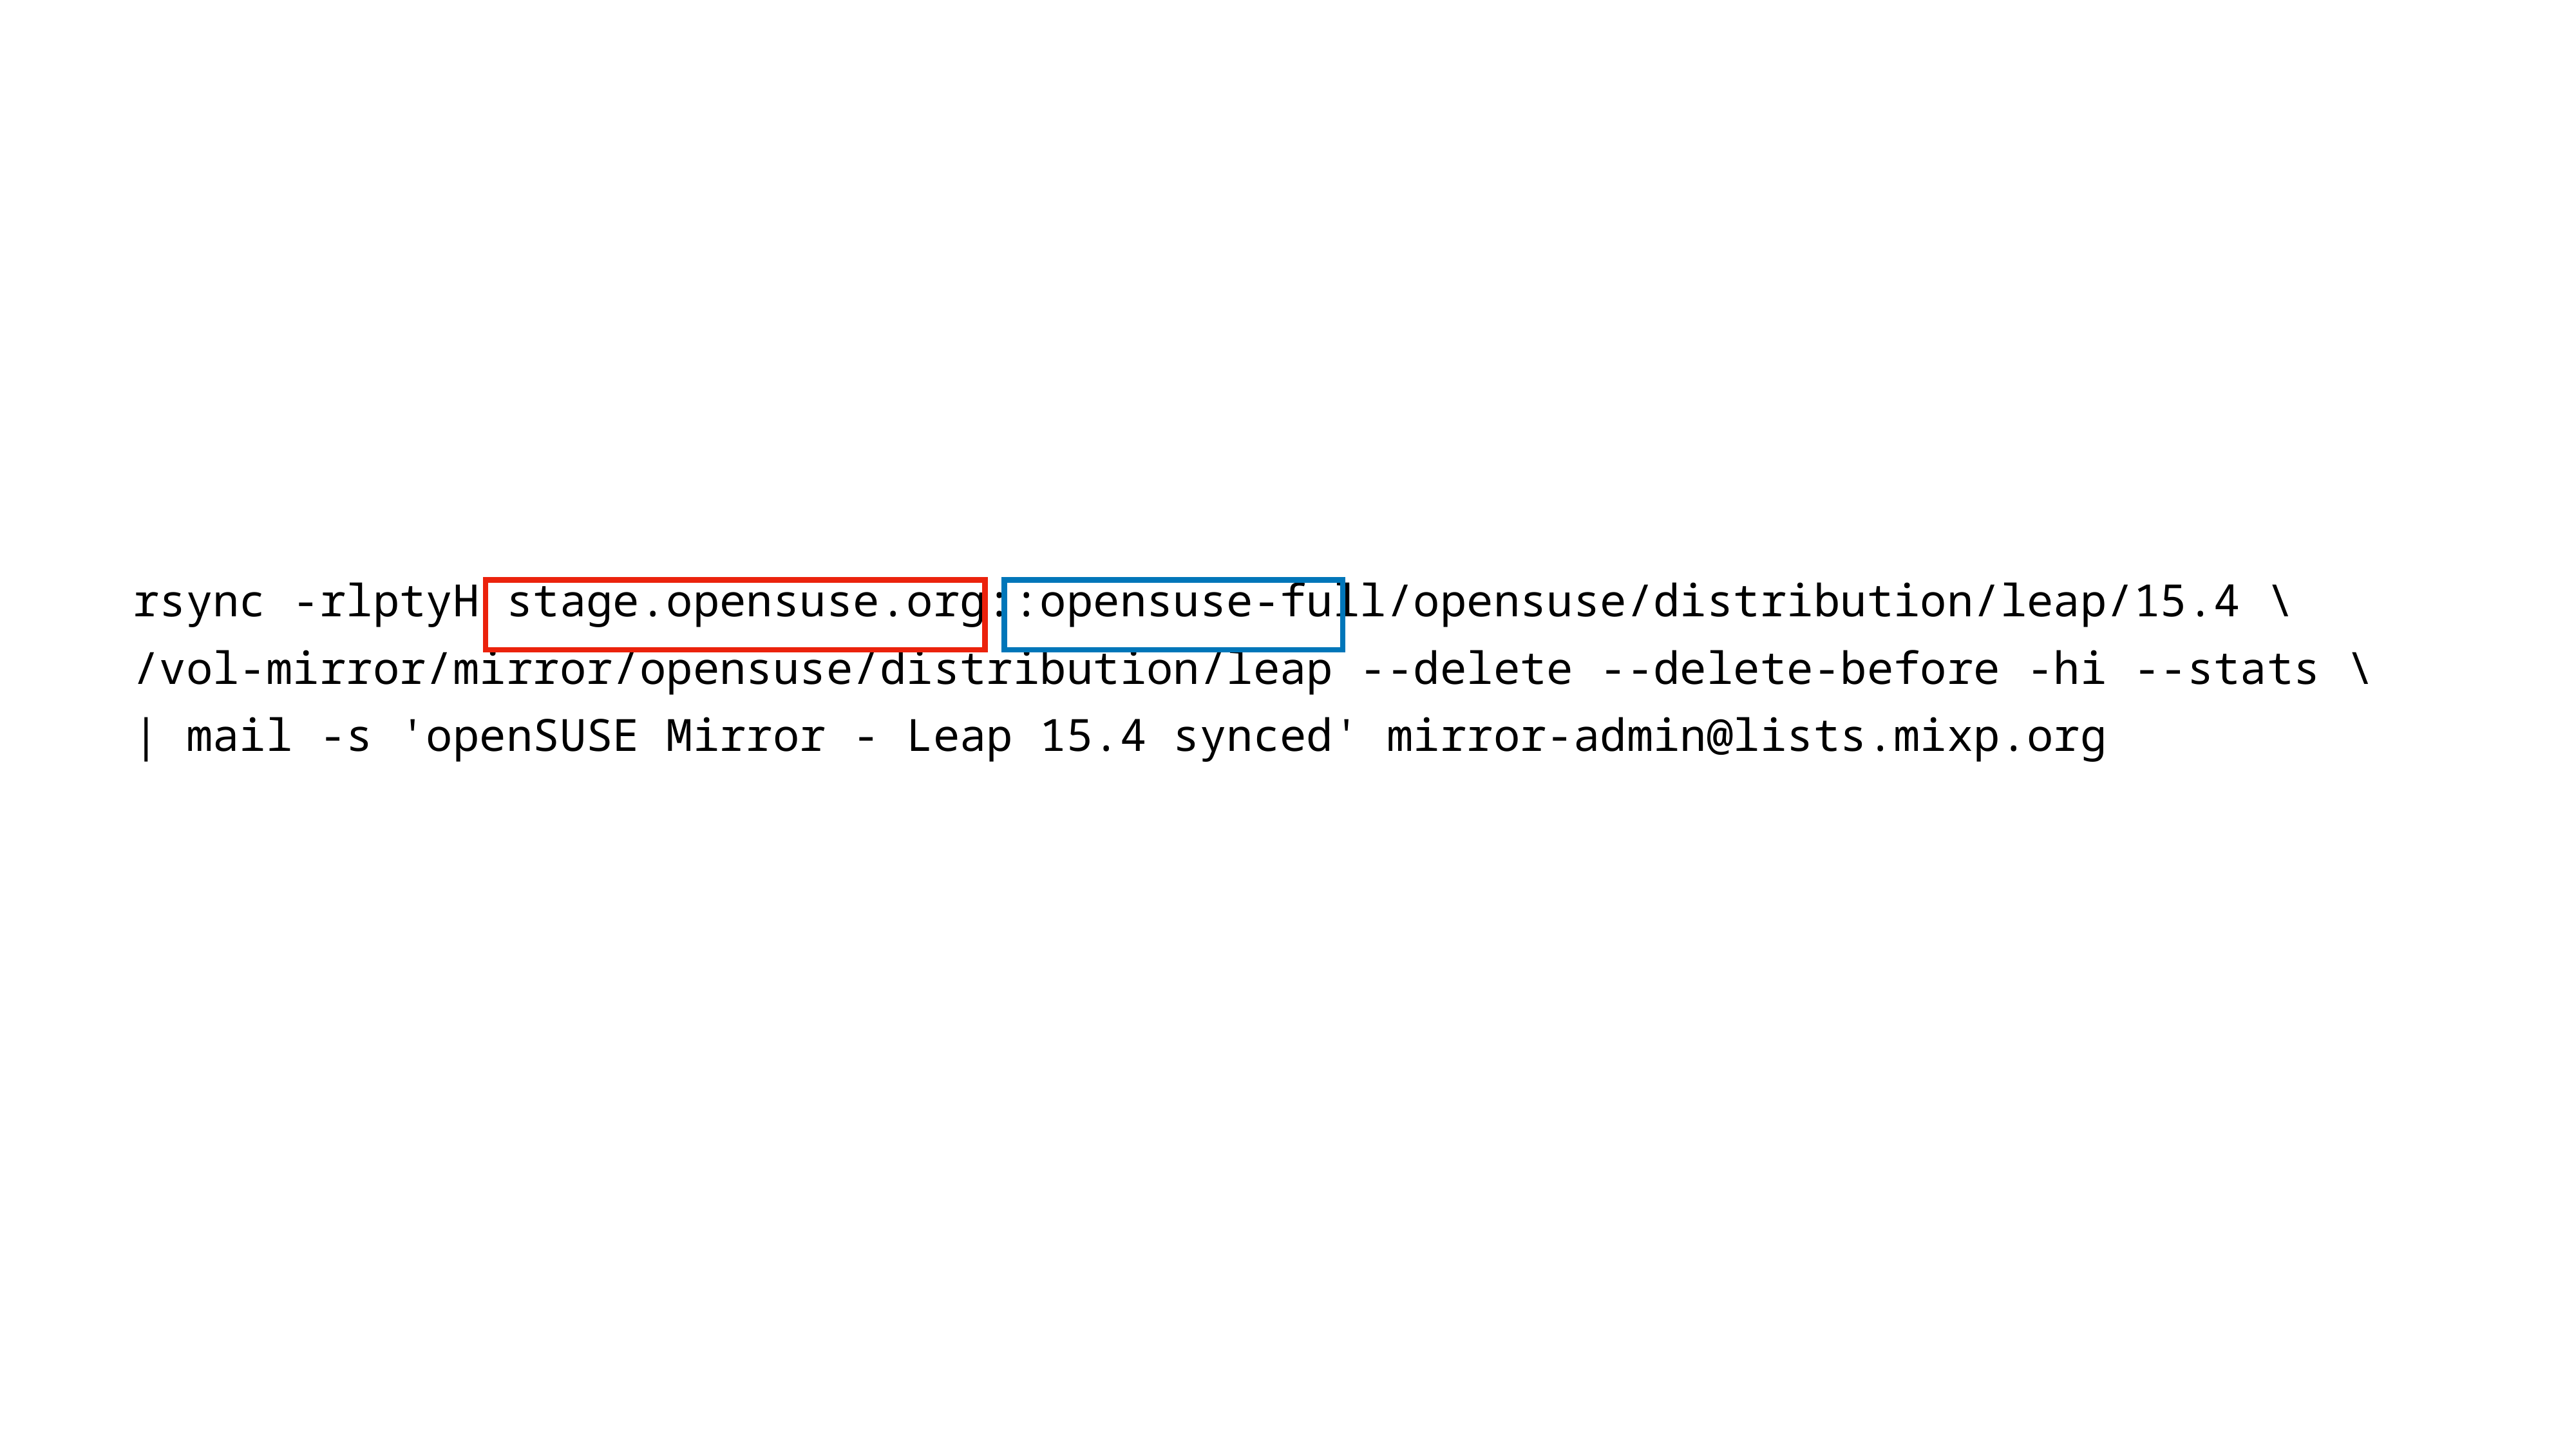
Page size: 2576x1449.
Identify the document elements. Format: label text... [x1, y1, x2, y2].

list rsync -rlptyH stage.opensuse.org::opensuse-full/opensuse/distribution/leap/15.4 \ /vol-mirror/mirror/opensuse/distribution/leap --delete --delete-before -hi --stats \ | mail -s 'openSUSE Mirror - Leap 15.4 synced' mirror-admin@lists.mixp.org [488, 583, 982, 647]
list rsync -rlptyH stage.opensuse.org::opensuse-full/opensuse/distribution/leap/15.4 \ /vol-mirror/mirror/opensuse/distribution/leap --delete --delete-before -hi --stats \ | mail -s 'openSUSE Mirror - Leap 15.4 synced' mirror-admin@lists.mixp.org [1007, 583, 1340, 647]
list rsync -rlptyH stage.opensuse.org::opensuse-full/opensuse/distribution/leap/15.4 \ /vol-mirror/mirror/opensuse/distribution/leap --delete --delete-before -hi --stats \ | mail -s 'openSUSE Mirror - Leap 15.4 synced' mirror-admin@lists.mixp.org [127, 577, 2449, 800]
